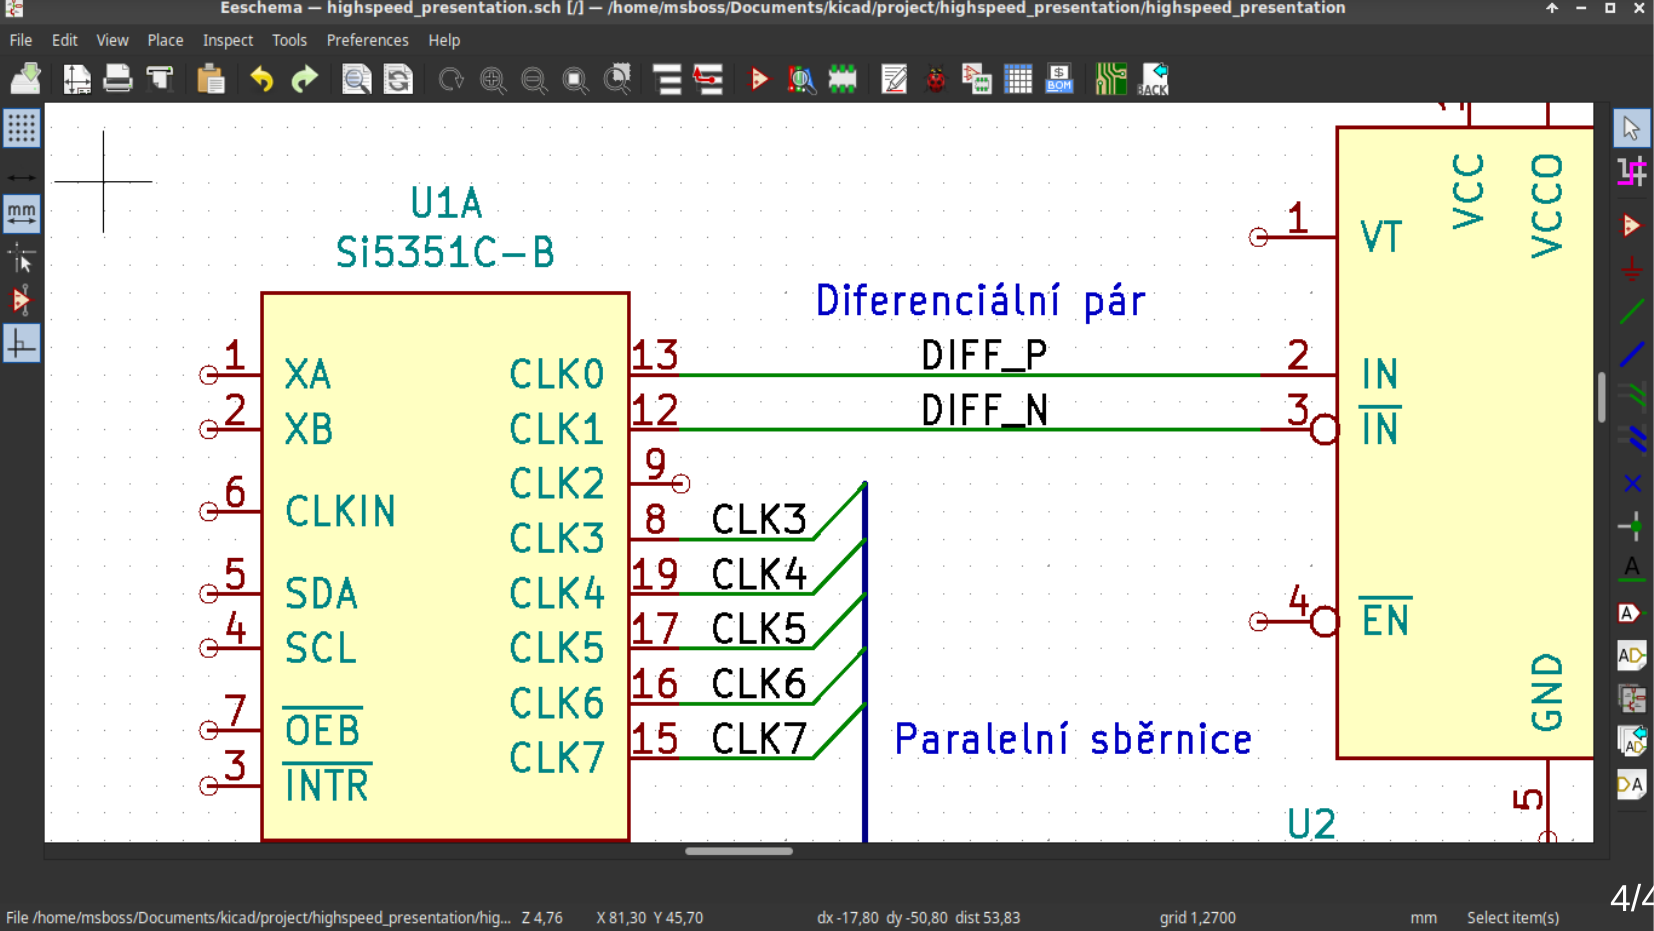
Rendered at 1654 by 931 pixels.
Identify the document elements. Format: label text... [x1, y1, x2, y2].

picture [1649, 890, 1654, 903]
picture [0, 0, 1654, 931]
text_box 1/46 [1515, 870, 1649, 927]
